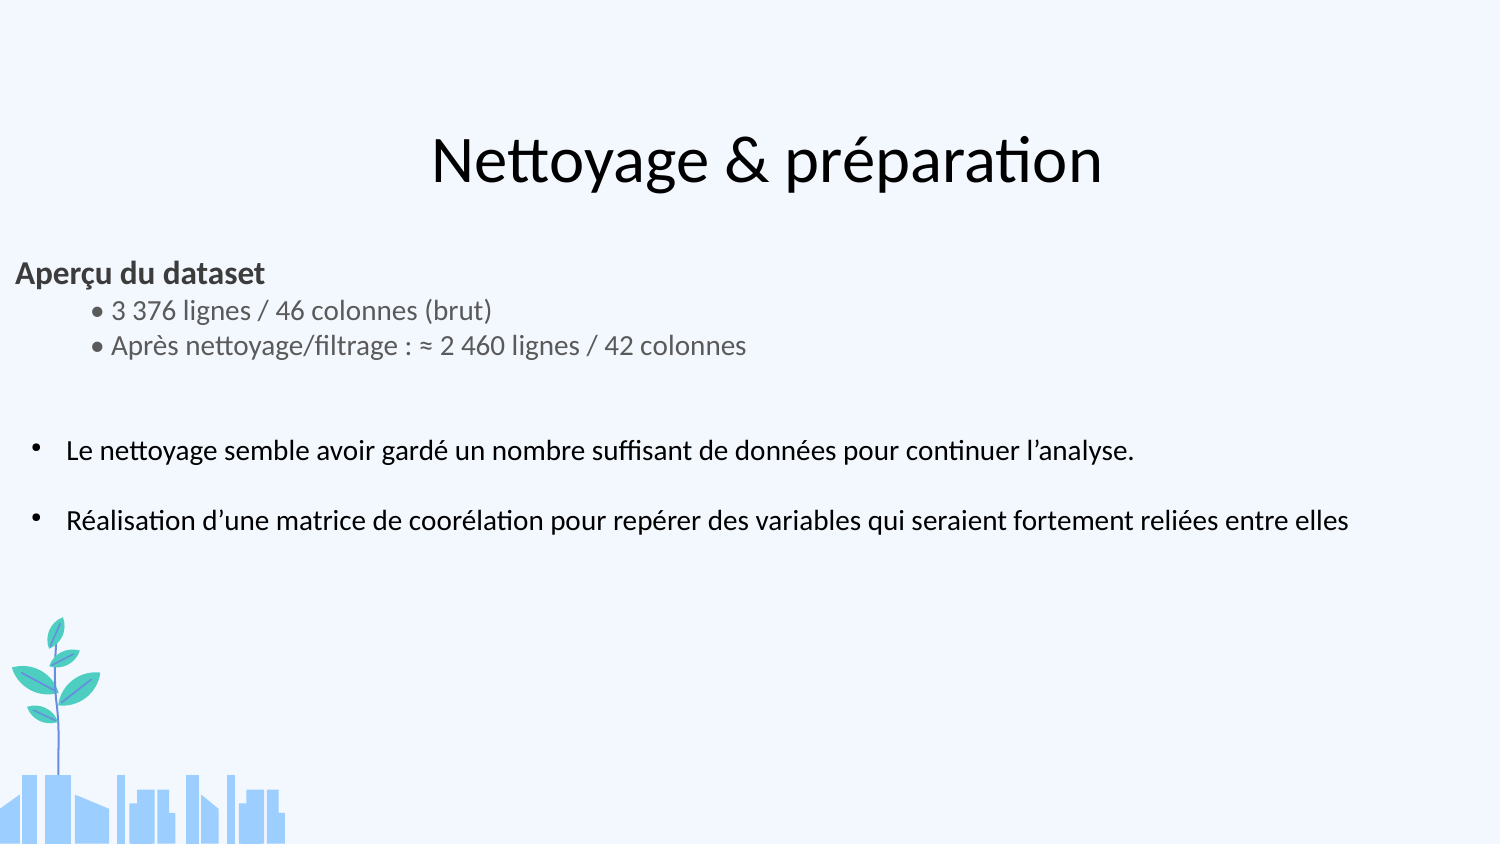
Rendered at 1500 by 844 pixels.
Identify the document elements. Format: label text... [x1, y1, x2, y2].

subtitle Aperçu du dataset • 3 376 lignes / 46 colonnes (brut) • Après nettoyage/filtrage : ≈ 2 460 lignes / 42 colonnes Le nettoyage semble avoir gardé un nombre suffisant de données pour continuer l’analyse. Réalisation d’une matrice de coorélation pour repérer des variables qui seraient fortement reliées entre elles [0, 236, 1500, 768]
title Nettoyage & préparation [118, 88, 1382, 183]
